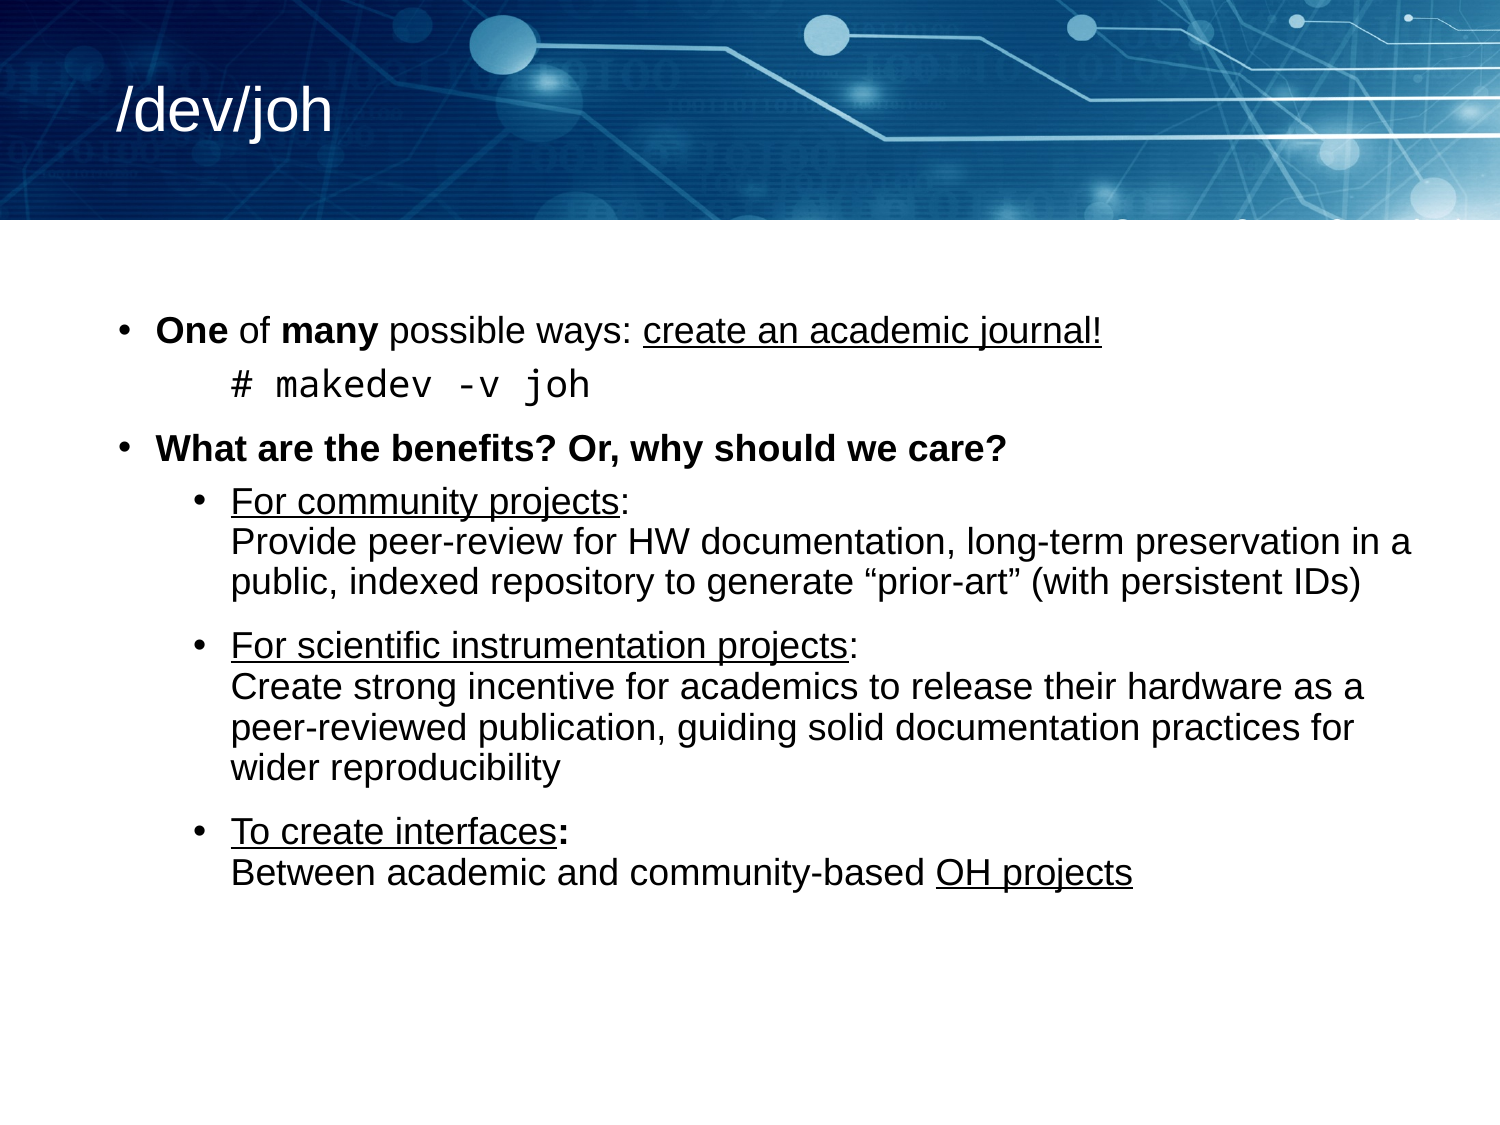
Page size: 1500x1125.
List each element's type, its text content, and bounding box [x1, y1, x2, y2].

picture [0, 0, 1500, 220]
list One of many possible ways: create an academic journal! # makedev -v joh What are the benefits? Or, why should we care? For community projects: Provide peer-review for HW documentation, long-term preservation in a public, indexed repository to generate “prior-art” (with persistent IDs) For scientific instrumentation projects: Create strong incentive for academics to release their hardware as a peer-reviewed publication, guiding solid documentation practices for wider reproducibility To create interfaces: Between academic and community-based OH projects [103, 304, 1436, 1039]
title /dev/joh [101, 2, 1471, 220]
